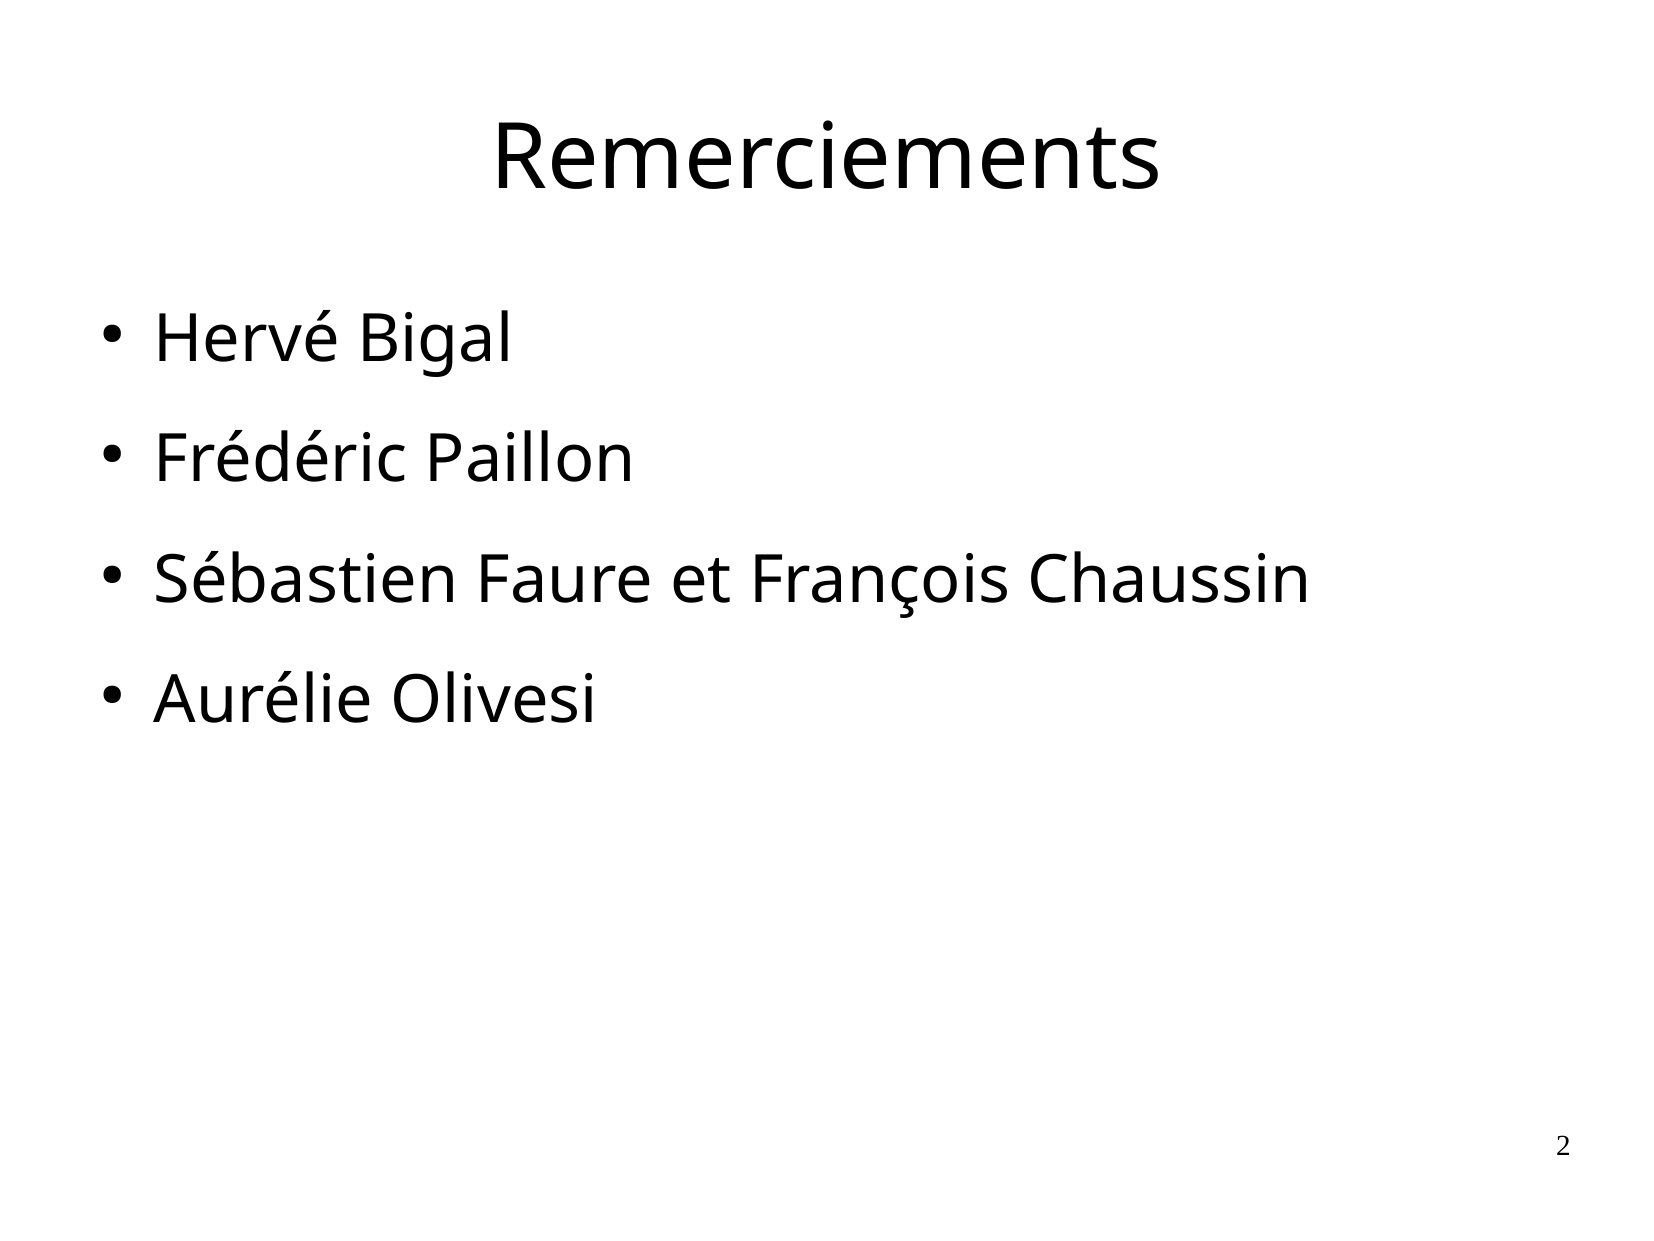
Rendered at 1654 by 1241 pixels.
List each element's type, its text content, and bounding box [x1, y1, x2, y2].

title Remerciements [82, 49, 1571, 257]
list Hervé Bigal Frédéric Paillon Sébastien Faure et François Chaussin Aurélie Olivesi [82, 290, 1571, 1010]
